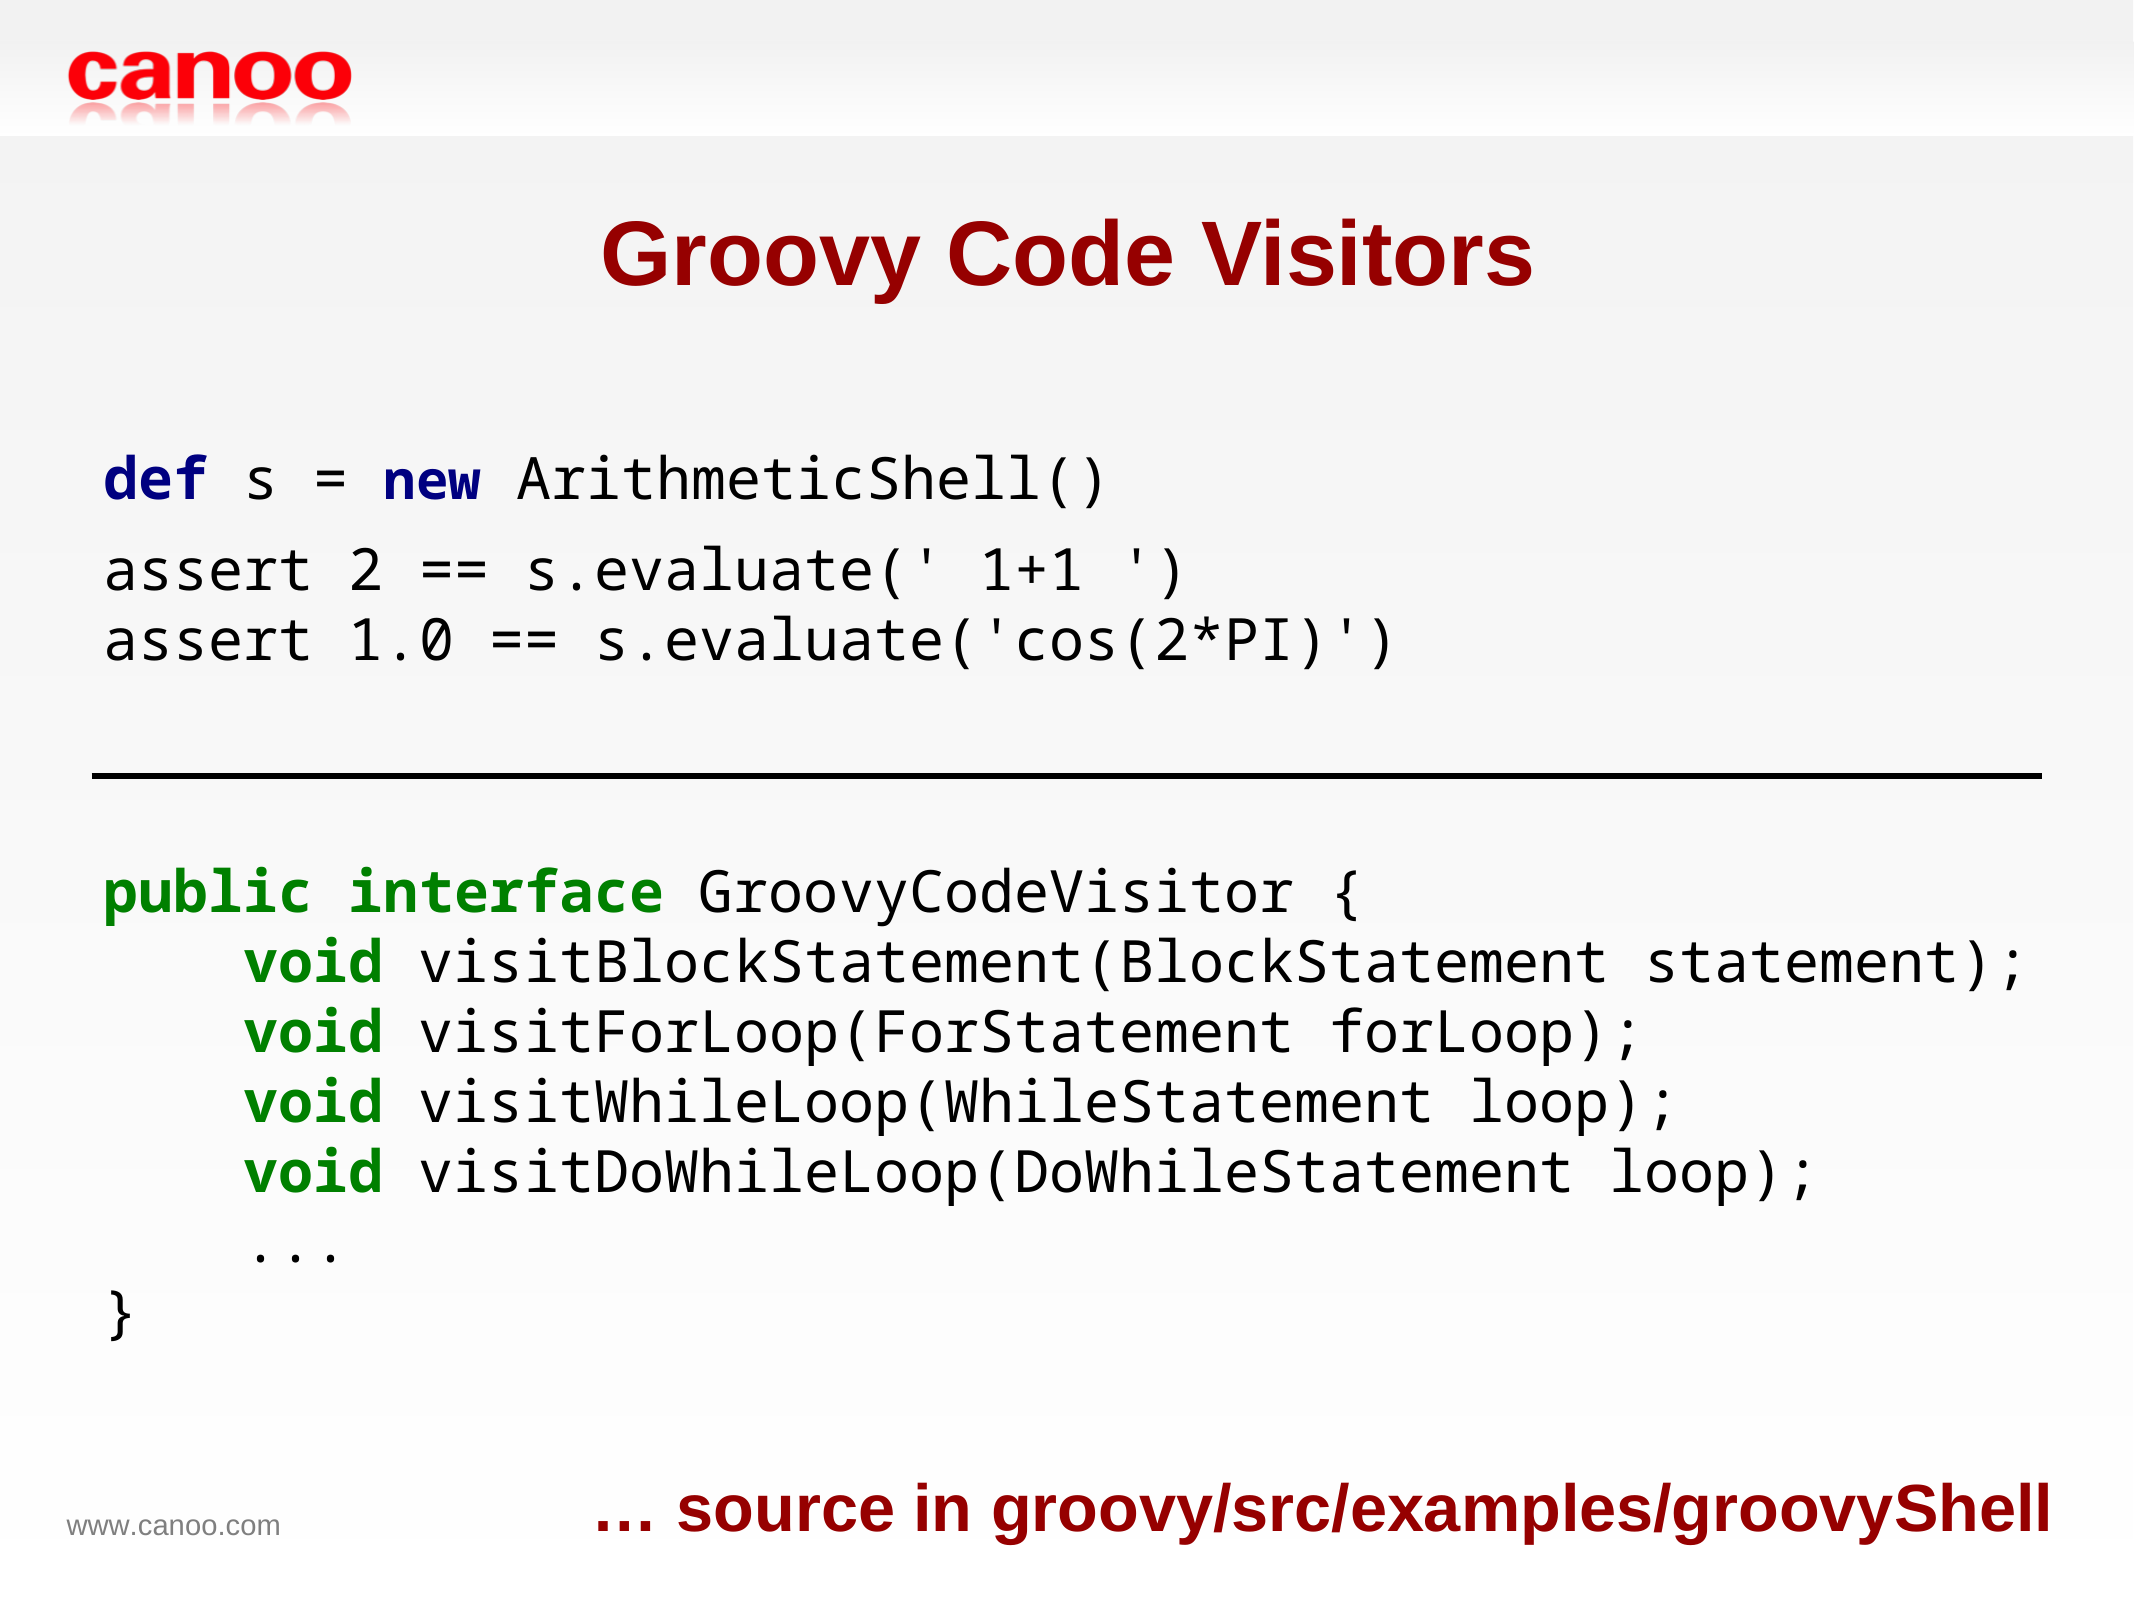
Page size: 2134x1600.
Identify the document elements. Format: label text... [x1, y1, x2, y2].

subtitle def s = new ArithmeticShell() assert 2 == s.evaluate(' 1+1 ') assert 1.0 == s.evaluate('cos(2*PI)') public interface GroovyCodeVisitor { void visitBlockStatement(BlockStatement statement); void visitForLoop(ForStatement forLoop); void visitWhileLoop(WhileStatement loop); void visitDoWhileLoop(DoWhileStatement loop); ... } [103, 371, 2030, 773]
subtitle def s = new ArithmeticShell() assert 2 == s.evaluate(' 1+1 ') assert 1.0 == s.evaluate('cos(2*PI)') public interface GroovyCodeVisitor { void visitBlockStatement(BlockStatement statement); void visitForLoop(ForStatement forLoop); void visitWhileLoop(WhileStatement loop); void visitDoWhileLoop(DoWhileStatement loop); ... } [103, 779, 2030, 1414]
title Groovy Code Visitors [62, 185, 2075, 313]
title … source in groovy/src/examples/groovyShell [49, 1450, 2063, 1560]
picture [65, 48, 353, 154]
